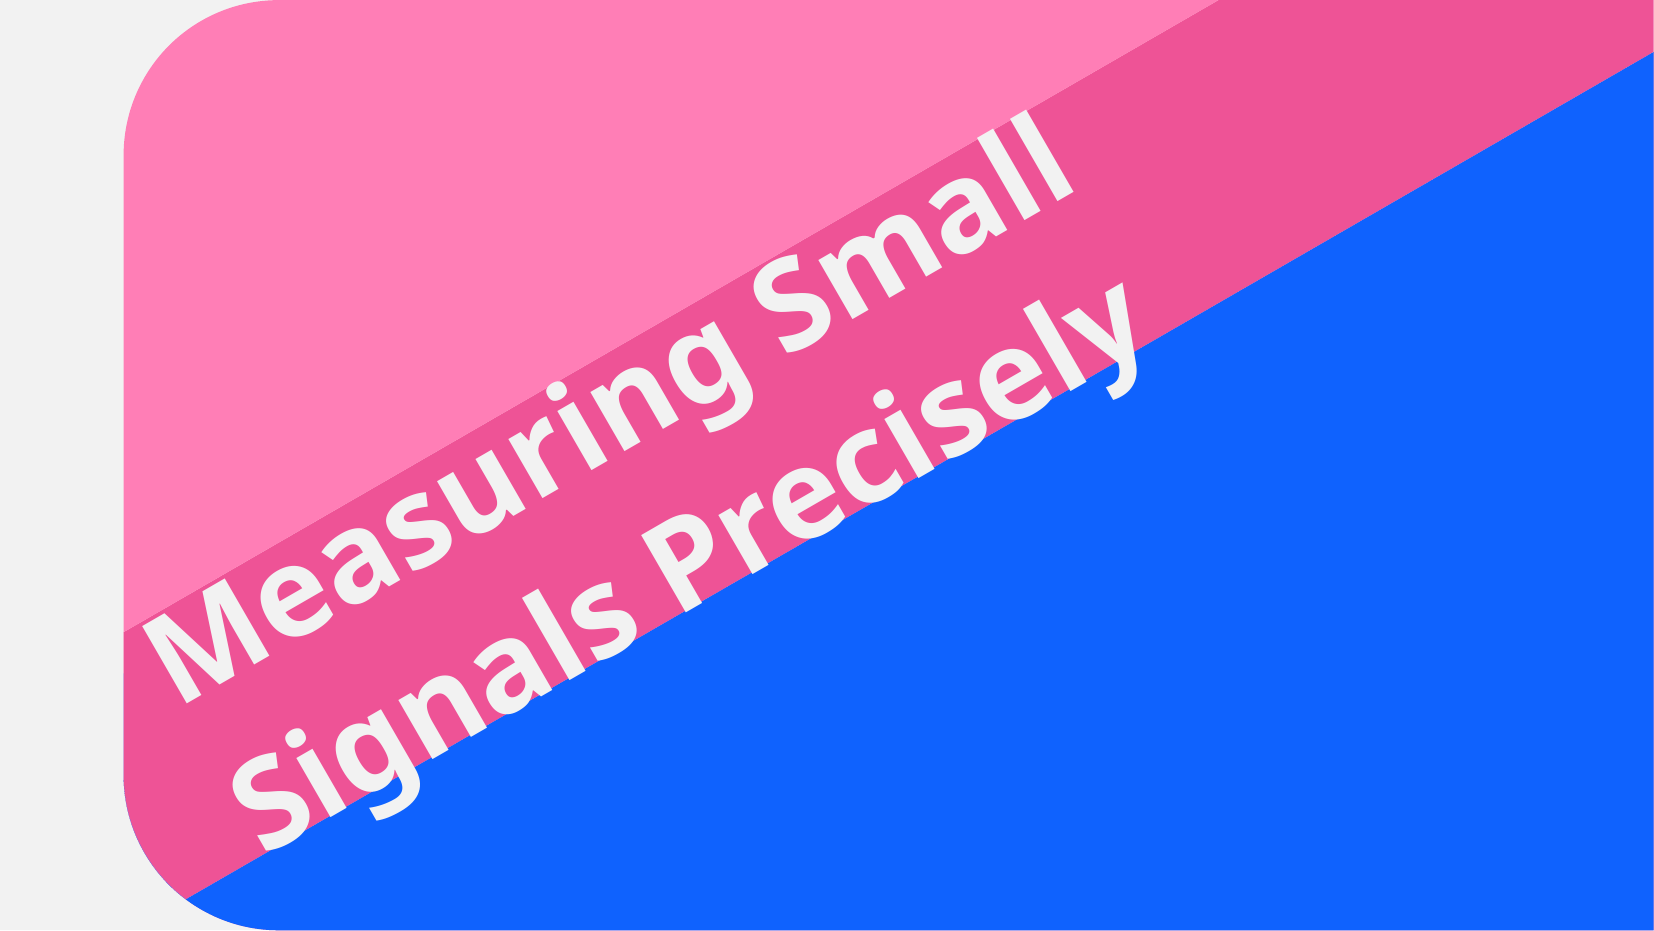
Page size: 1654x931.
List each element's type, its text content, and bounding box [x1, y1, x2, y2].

title Measuring Small Signals Precisely [114, 0, 1367, 883]
